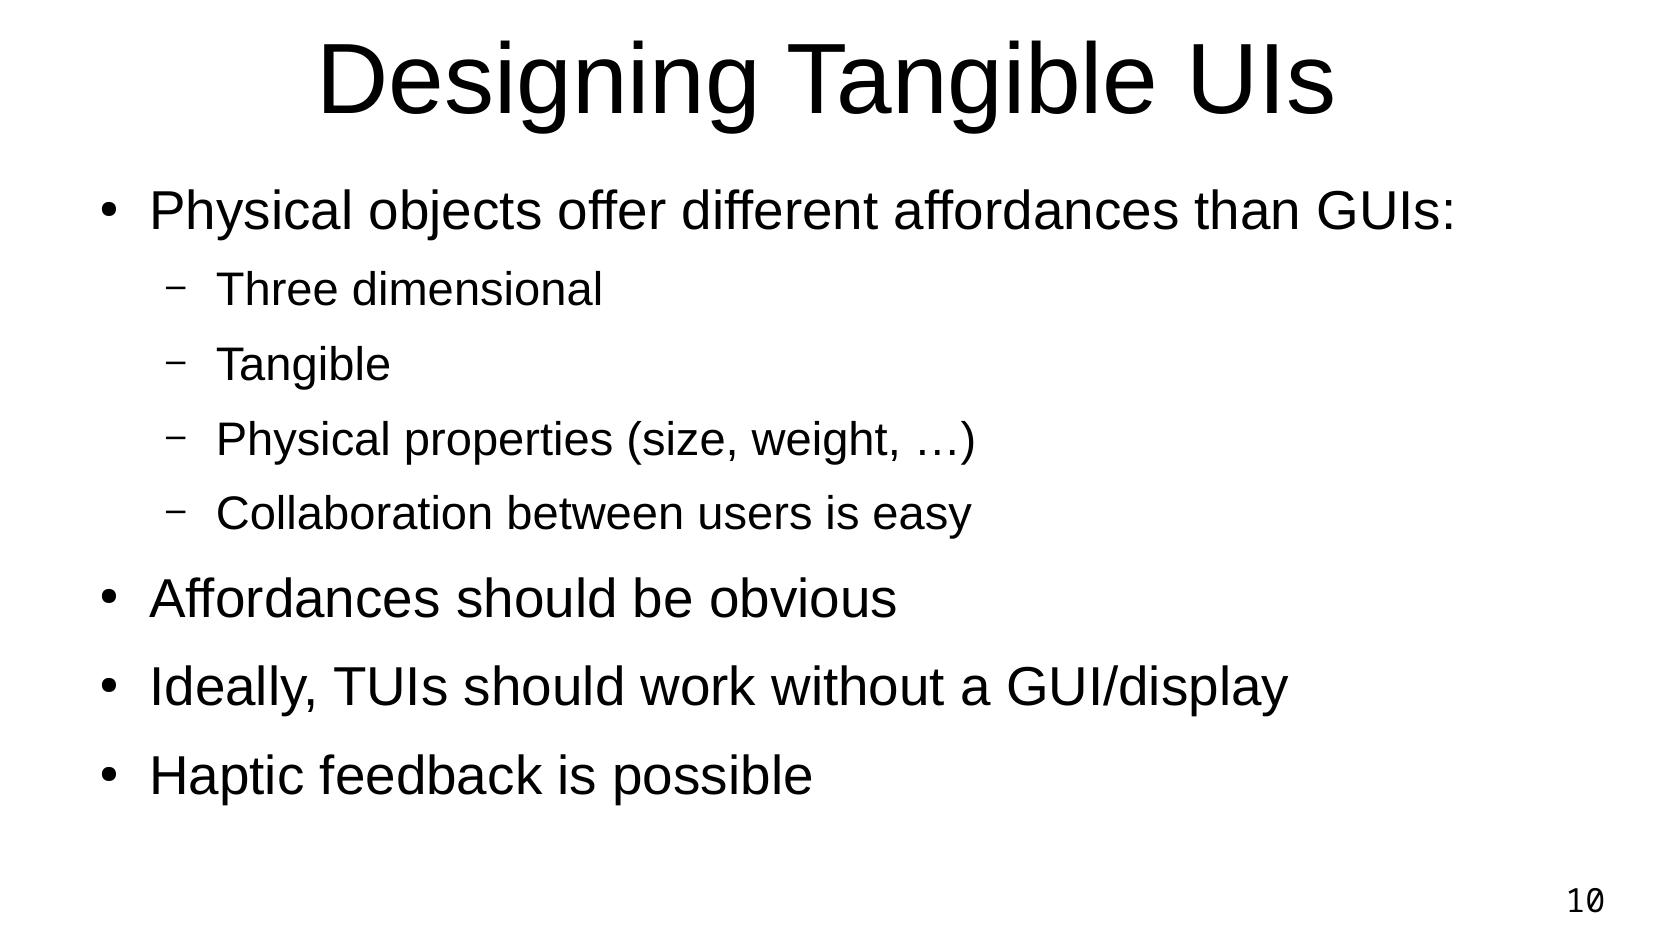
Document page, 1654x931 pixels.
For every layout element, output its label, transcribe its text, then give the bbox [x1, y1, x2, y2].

list Physical objects offer different affordances than GUIs: Three dimensional Tangible Physical properties (size, weight, …) Collaboration between users is easy Affordances should be obvious Ideally, TUIs should work without a GUI/display Haptic feedback is possible [82, 180, 1571, 811]
title Designing Tangible UIs [82, 1, 1571, 157]
